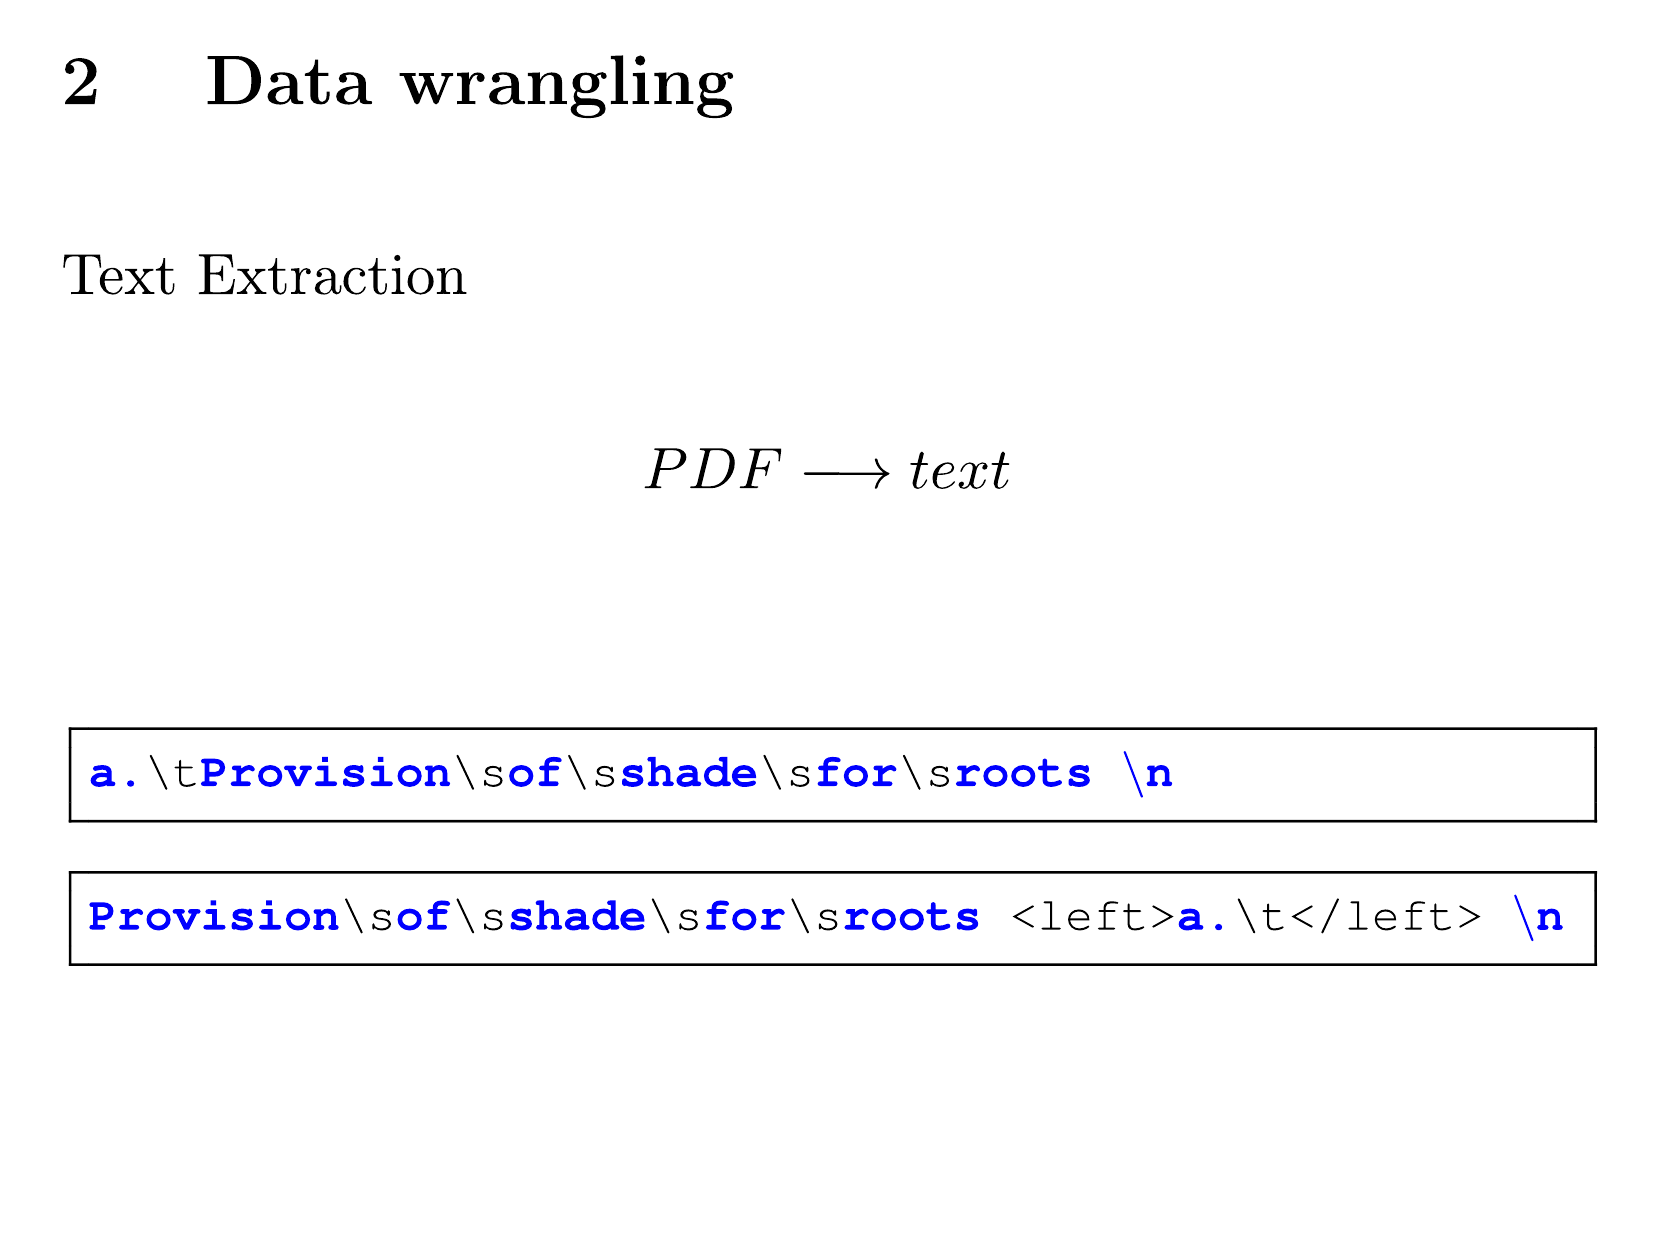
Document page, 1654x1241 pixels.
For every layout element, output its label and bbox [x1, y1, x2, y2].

text_box [61, 55, 736, 295]
text_box [68, 871, 1598, 966]
text_box [642, 448, 1012, 493]
text_box [68, 727, 1598, 823]
